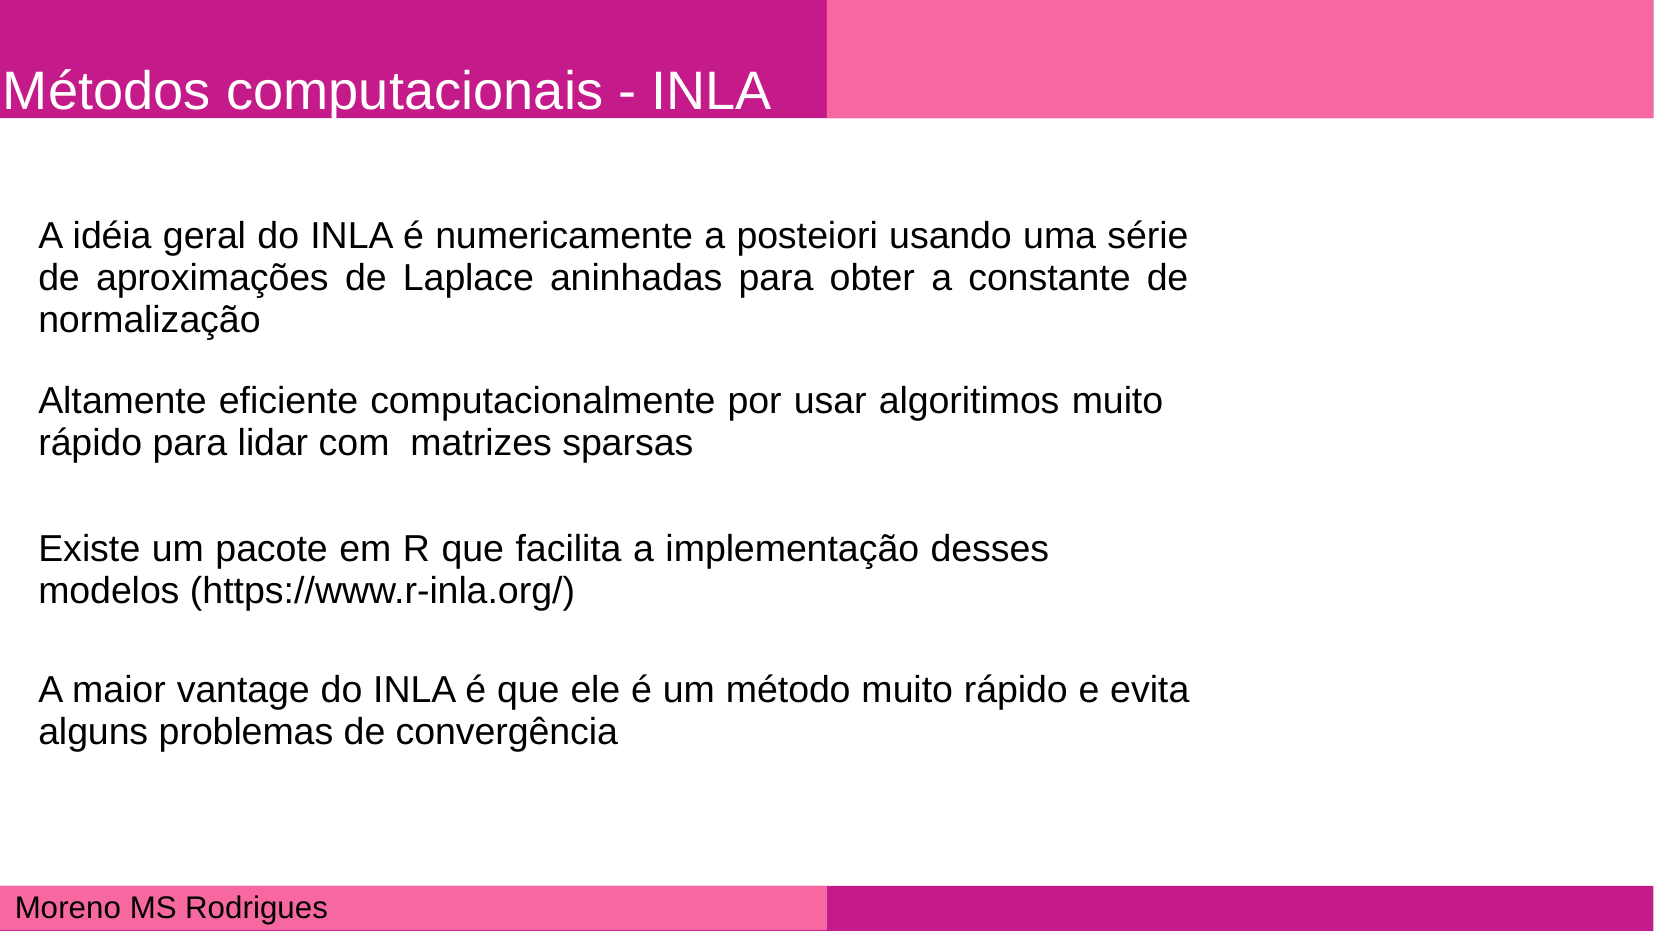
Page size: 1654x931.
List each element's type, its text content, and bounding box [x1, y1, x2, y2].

text_box [404, 885, 1654, 931]
text_box A maior vantage do INLA é que ele é um método muito rápido e evita alguns problemas de convergência [23, 661, 1205, 761]
text_box A idéia geral do INLA é numericamente a posteiori usando uma série de aproximações de Laplace aninhadas para obter a constante de normalização [23, 206, 1205, 348]
text_box Existe um pacote em R que facilita a implementação desses modelos (https://www.r-inla.org/) [23, 519, 1205, 619]
text_box Altamente eficiente computacionalmente por usar algoritimos muito rápido para lidar com matrizes sparsas [23, 372, 1205, 471]
text_box Moreno MS Rodrigues [0, 882, 404, 931]
text_box Métodos computacionais - INLA [0, 53, 827, 190]
text_box [0, 0, 1654, 119]
